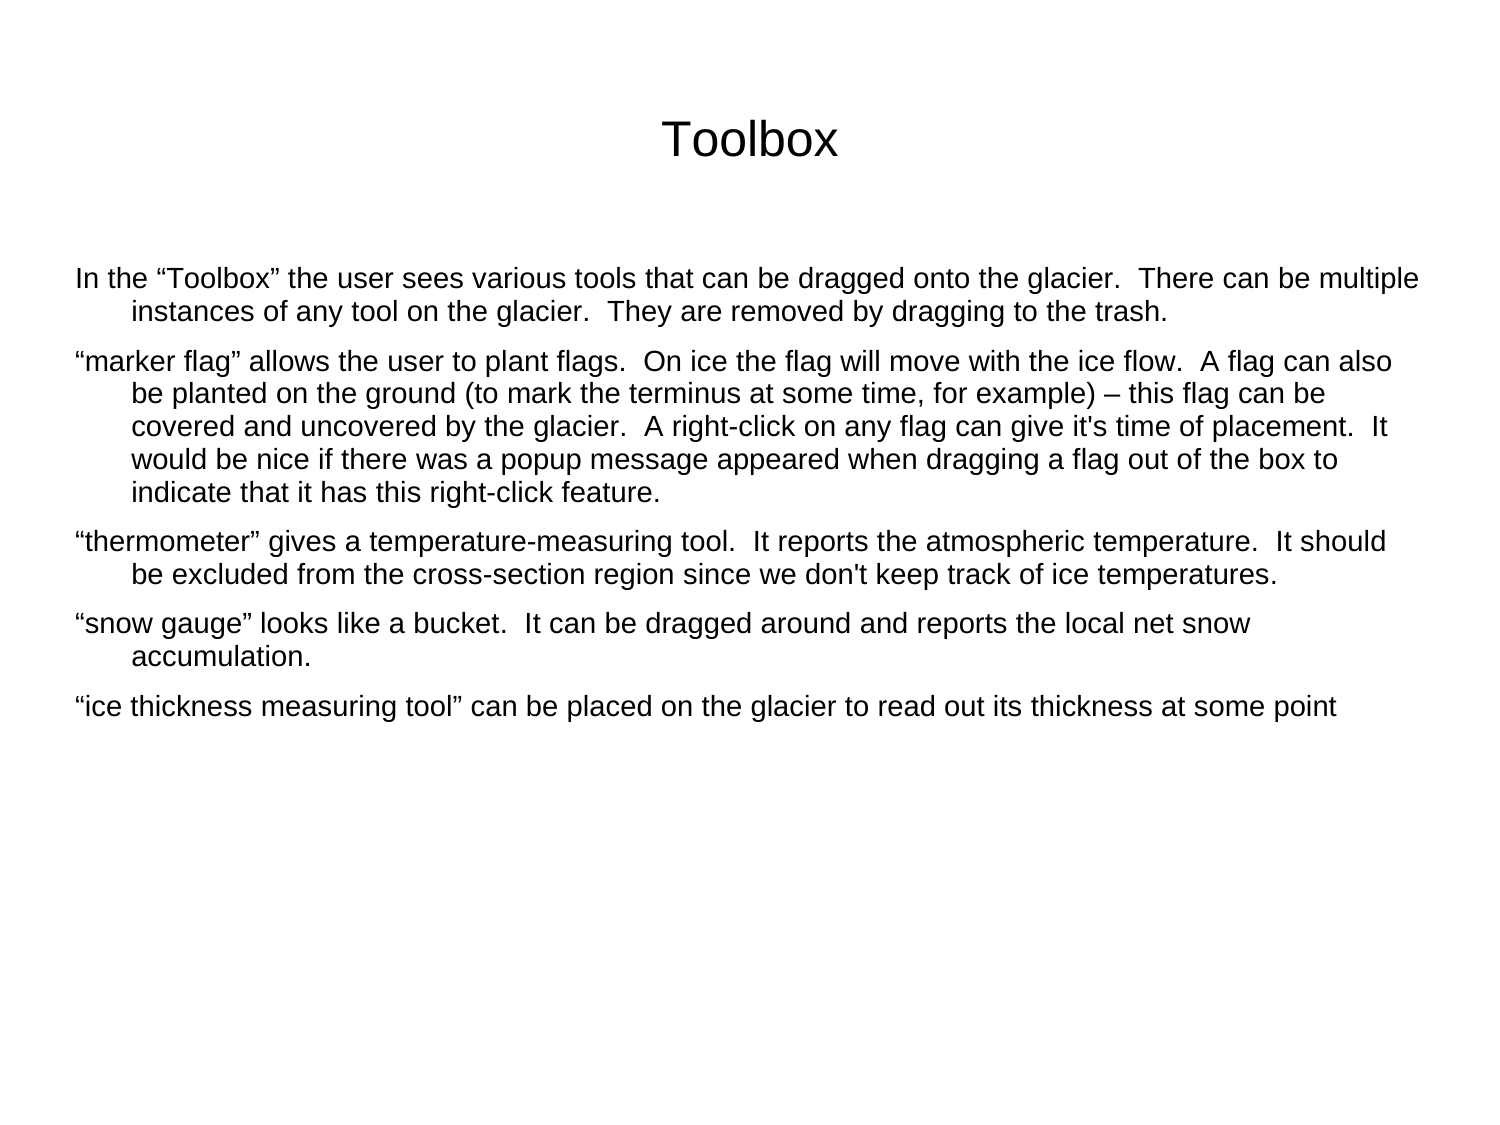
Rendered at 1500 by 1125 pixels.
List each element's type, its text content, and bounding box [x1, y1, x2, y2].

list In the “Toolbox” the user sees various tools that can be dragged onto the glacier. There can be multiple instances of any tool on the glacier. They are removed by dragging to the trash. “marker flag” allows the user to plant flags. On ice the flag will move with the ice flow. A flag can also be planted on the ground (to mark the terminus at some time, for example) – this flag can be covered and uncovered by the glacier. A right-click on any flag can give it's time of placement. It would be nice if there was a popup message appeared when dragging a flag out of the box to indicate that it has this right-click feature. “thermometer” gives a temperature-measuring tool. It reports the atmospheric temperature. It should be excluded from the cross-section region since we don't keep track of ice temperatures. “snow gauge” looks like a bucket. It can be dragged around and reports the local net snow accumulation. “ice thickness measuring tool” can be placed on the glacier to read out its thickness at some point [75, 262, 1426, 991]
title Toolbox [75, 52, 1426, 226]
